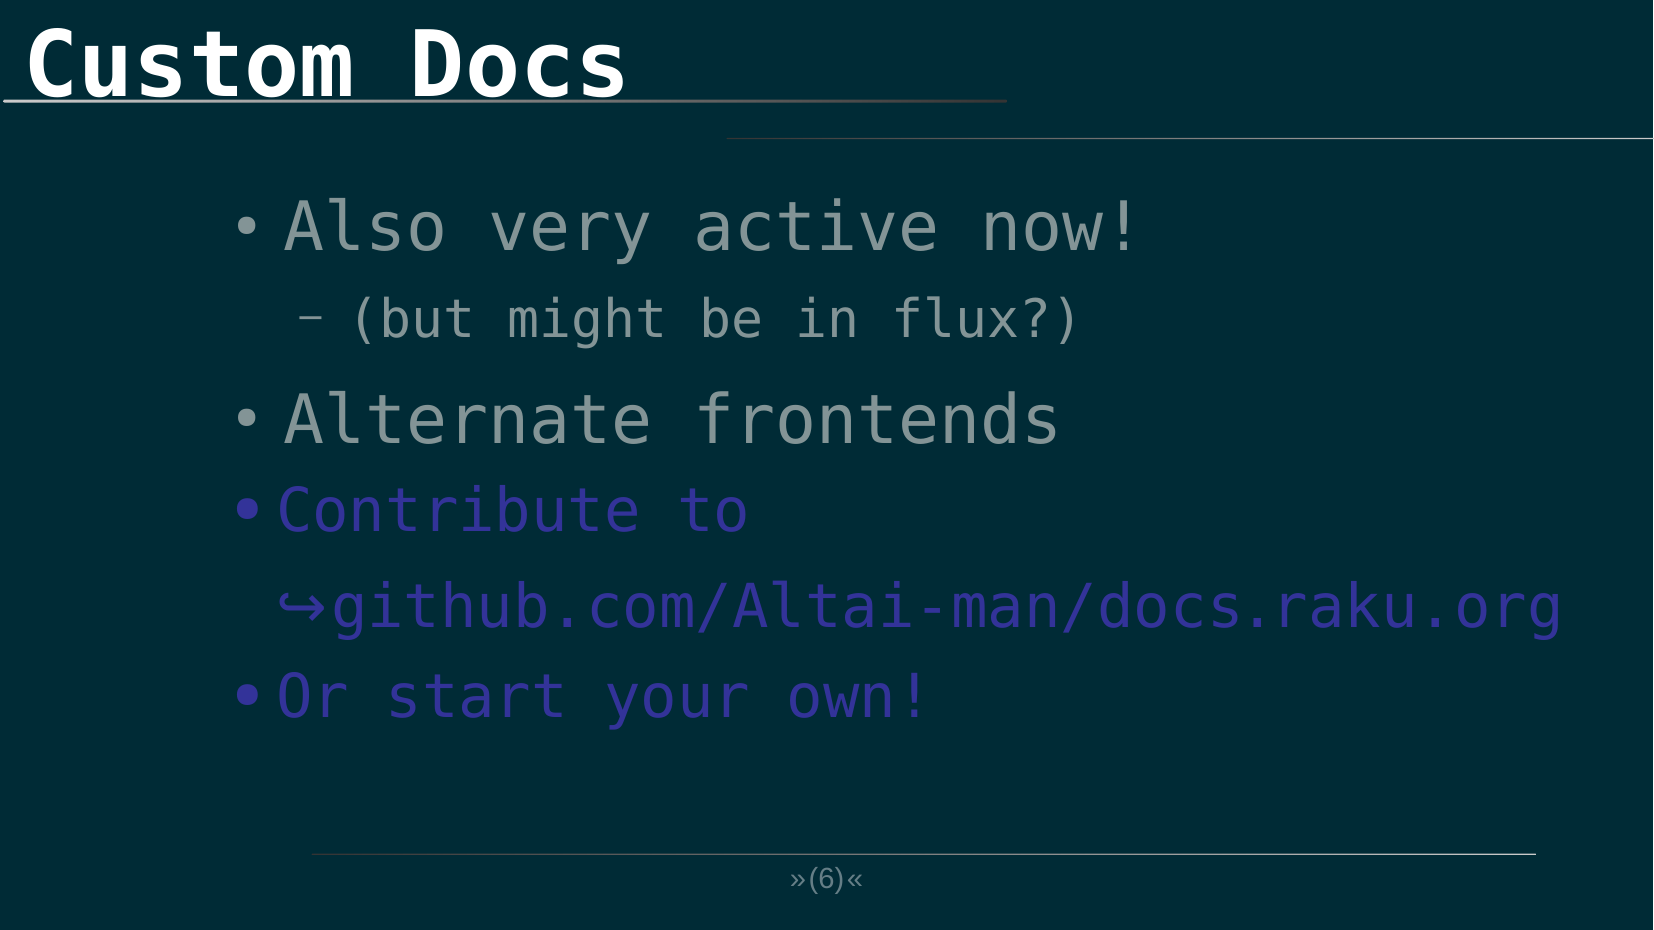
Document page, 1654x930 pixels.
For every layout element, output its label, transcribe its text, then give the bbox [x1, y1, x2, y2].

title Custom Docs [23, 11, 1588, 119]
list Also very active now! (but might be in flux?) Alternate frontends Contribute to ↪ github.com/Altai-man/docs.raku.org Or start your own! [82, 187, 1613, 825]
